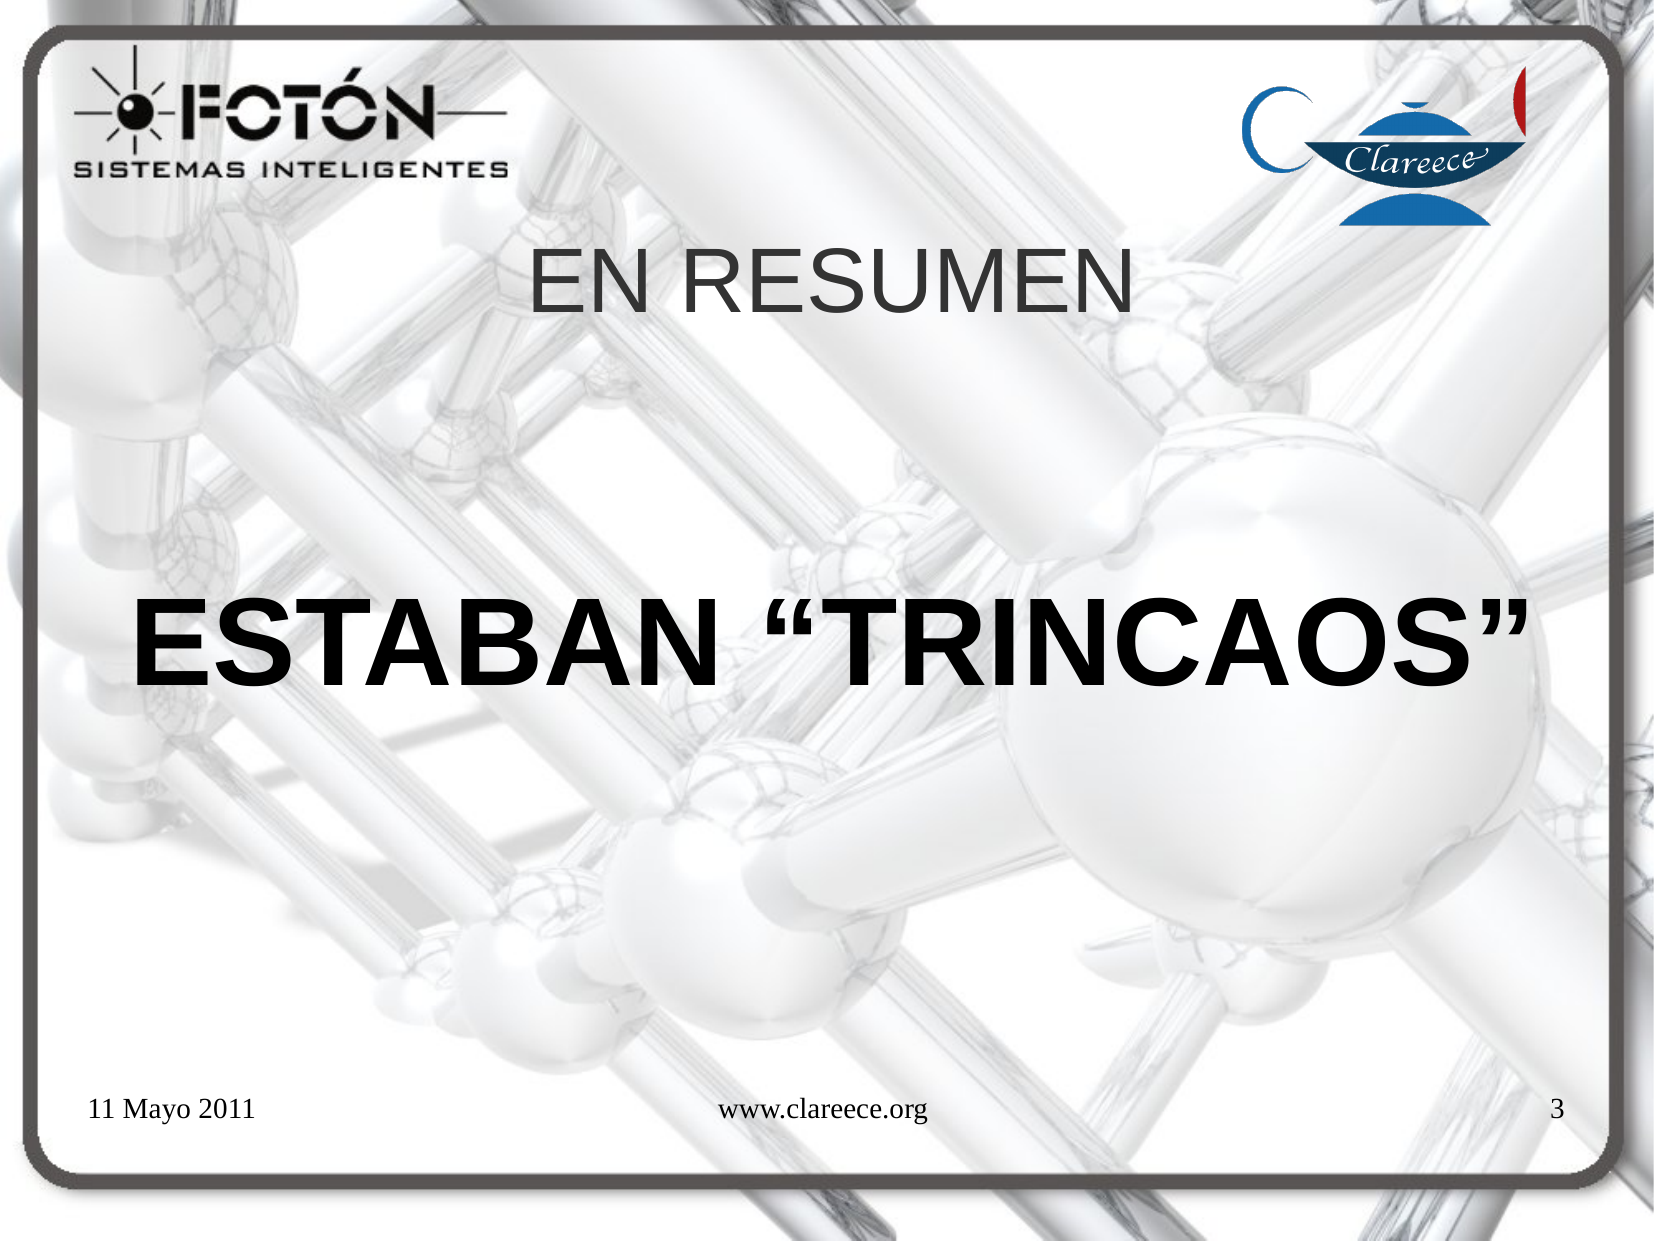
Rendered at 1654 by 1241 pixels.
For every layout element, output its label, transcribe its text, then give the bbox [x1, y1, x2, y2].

subtitle ESTABAN “TRINCAOS” [88, 324, 1577, 959]
title EN RESUMEN [88, 184, 1577, 324]
picture [0, 0, 1654, 1241]
